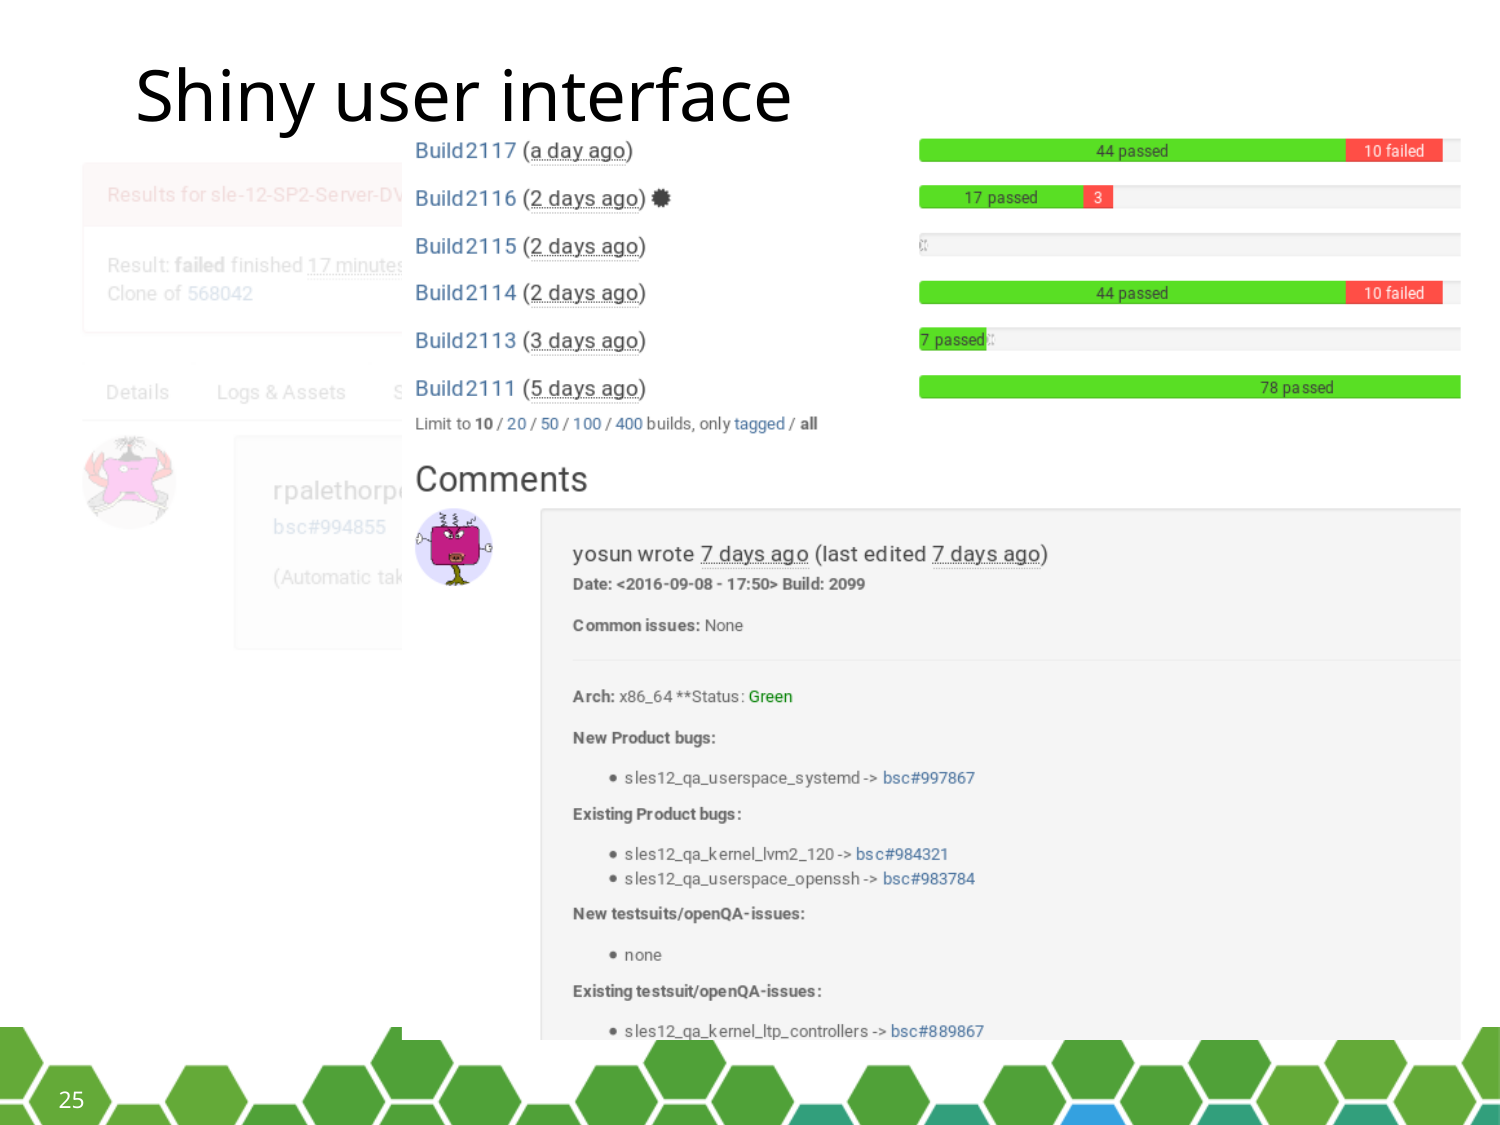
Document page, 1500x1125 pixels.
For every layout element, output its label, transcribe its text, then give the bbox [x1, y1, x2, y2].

picture [0, 131, 1500, 1125]
title Shiny user interface [135, 12, 1372, 158]
